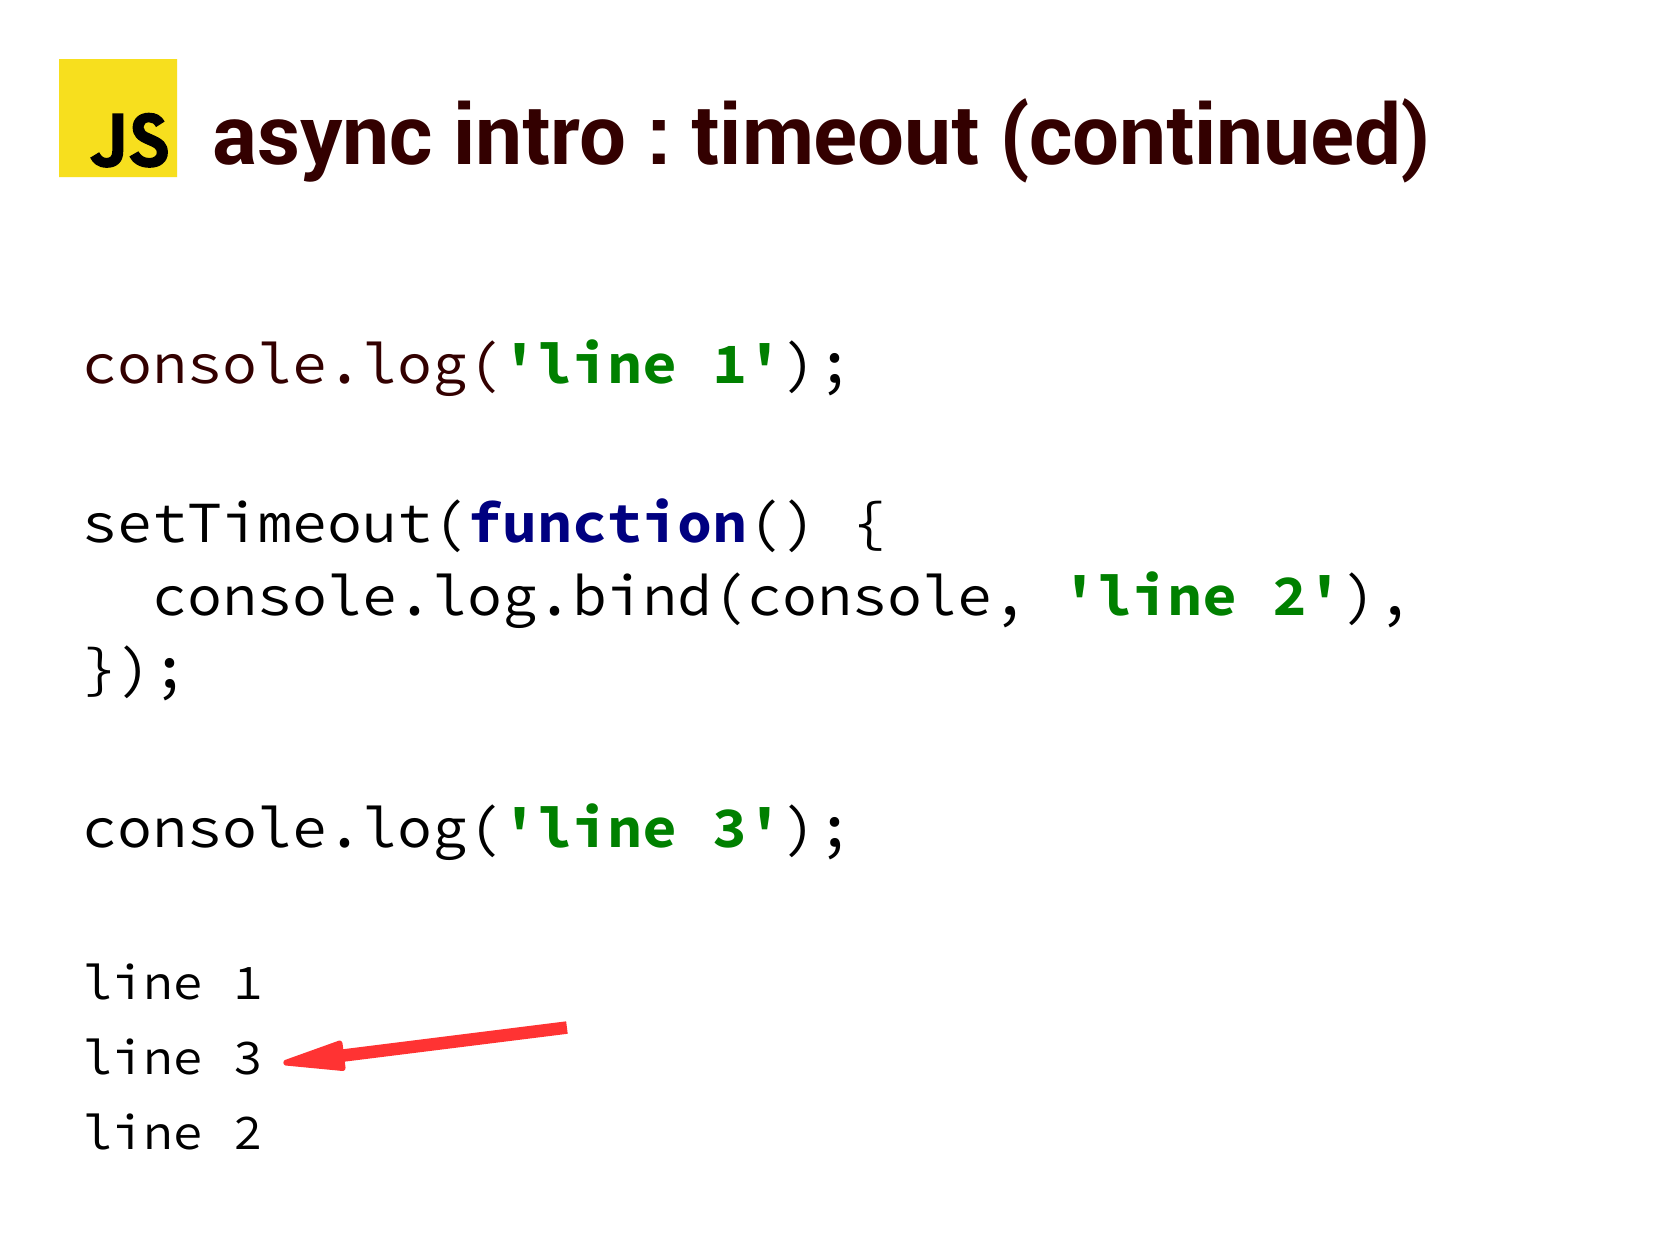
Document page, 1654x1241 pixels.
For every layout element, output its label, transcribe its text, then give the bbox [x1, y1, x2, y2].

title async intro : timeout (continued) [194, 72, 1559, 201]
list console.log('line 1'); setTimeout(function() { console.log.bind(console, 'line 2'), }); console.log('line 3'); line 1 line 3 line 2 [82, 236, 1571, 1167]
